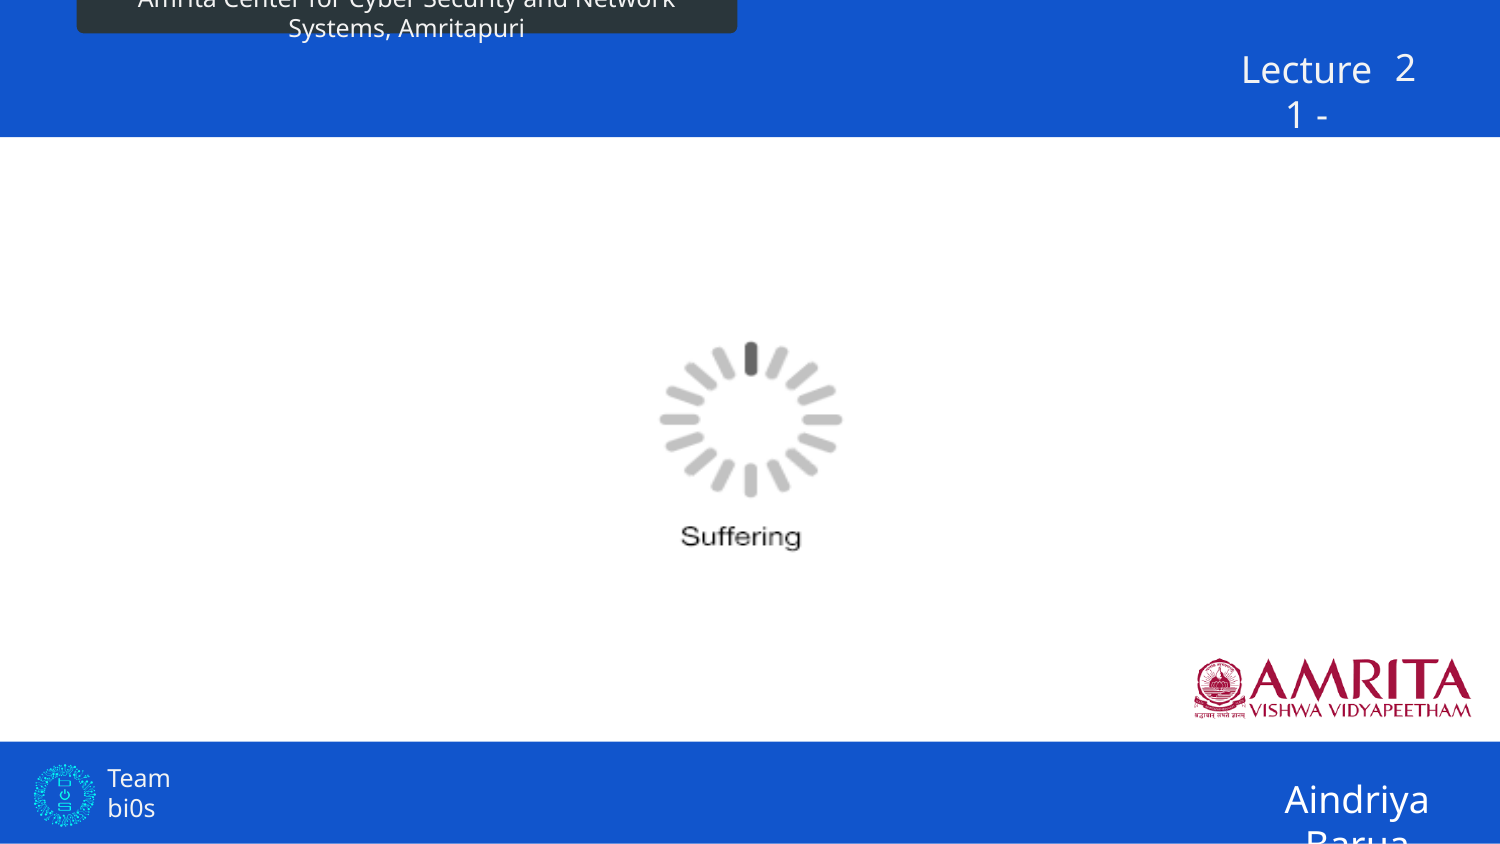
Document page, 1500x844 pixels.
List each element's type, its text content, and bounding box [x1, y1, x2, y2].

picture [1193, 654, 1473, 724]
slide_number <number> [1322, 42, 1489, 98]
picture [30, 763, 99, 828]
picture [483, 215, 1017, 723]
